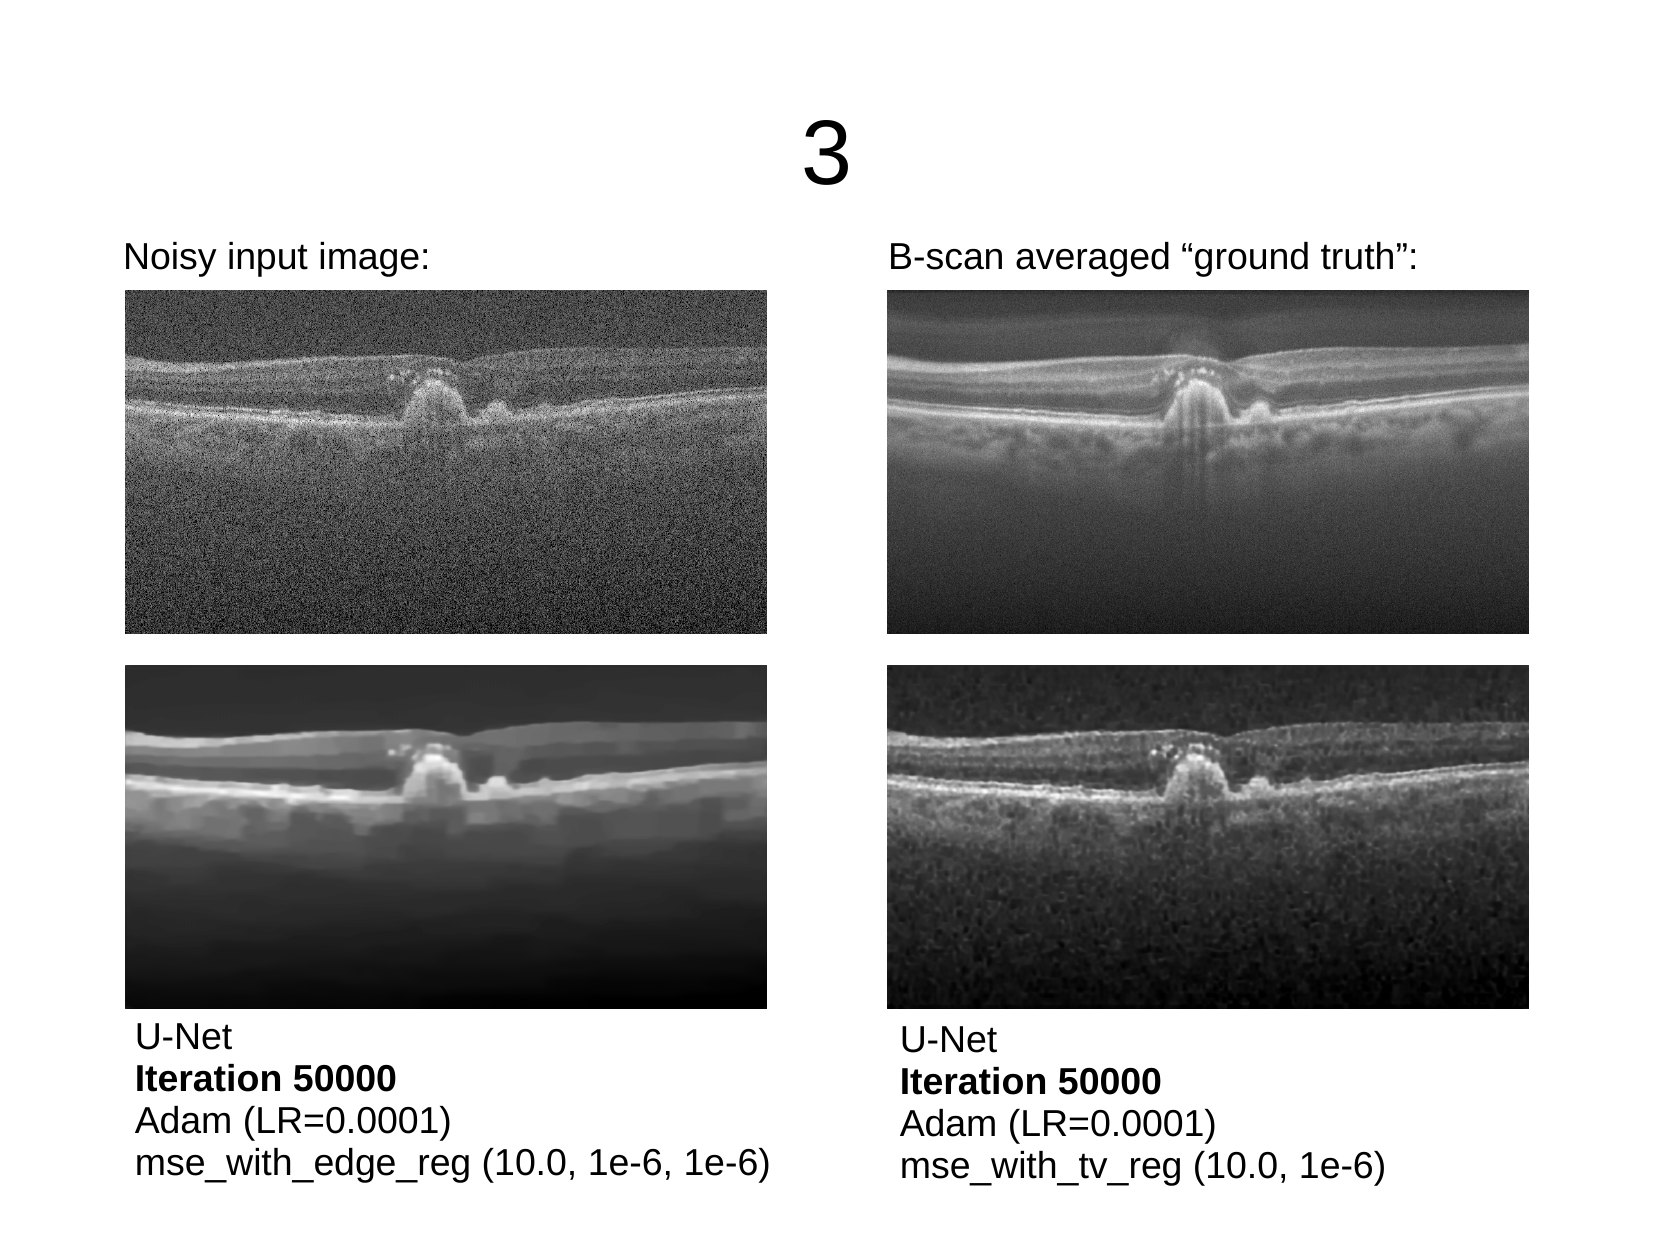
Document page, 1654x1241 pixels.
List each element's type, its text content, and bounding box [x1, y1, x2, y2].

picture [125, 290, 767, 634]
picture [125, 665, 767, 1009]
text_box U-Net Iteration 50000 Adam (LR=0.0001) mse_with_tv_reg (10.0, 1e-6) [885, 1011, 1402, 1195]
text_box Noisy input image: [108, 227, 446, 285]
picture [887, 665, 1529, 1009]
title 3 [82, 49, 1571, 257]
picture [887, 290, 1529, 634]
text_box B-scan averaged “ground truth”: [873, 228, 1434, 286]
text_box U-Net Iteration 50000 Adam (LR=0.0001) mse_with_edge_reg (10.0, 1e-6, 1e-6) [120, 1008, 786, 1192]
